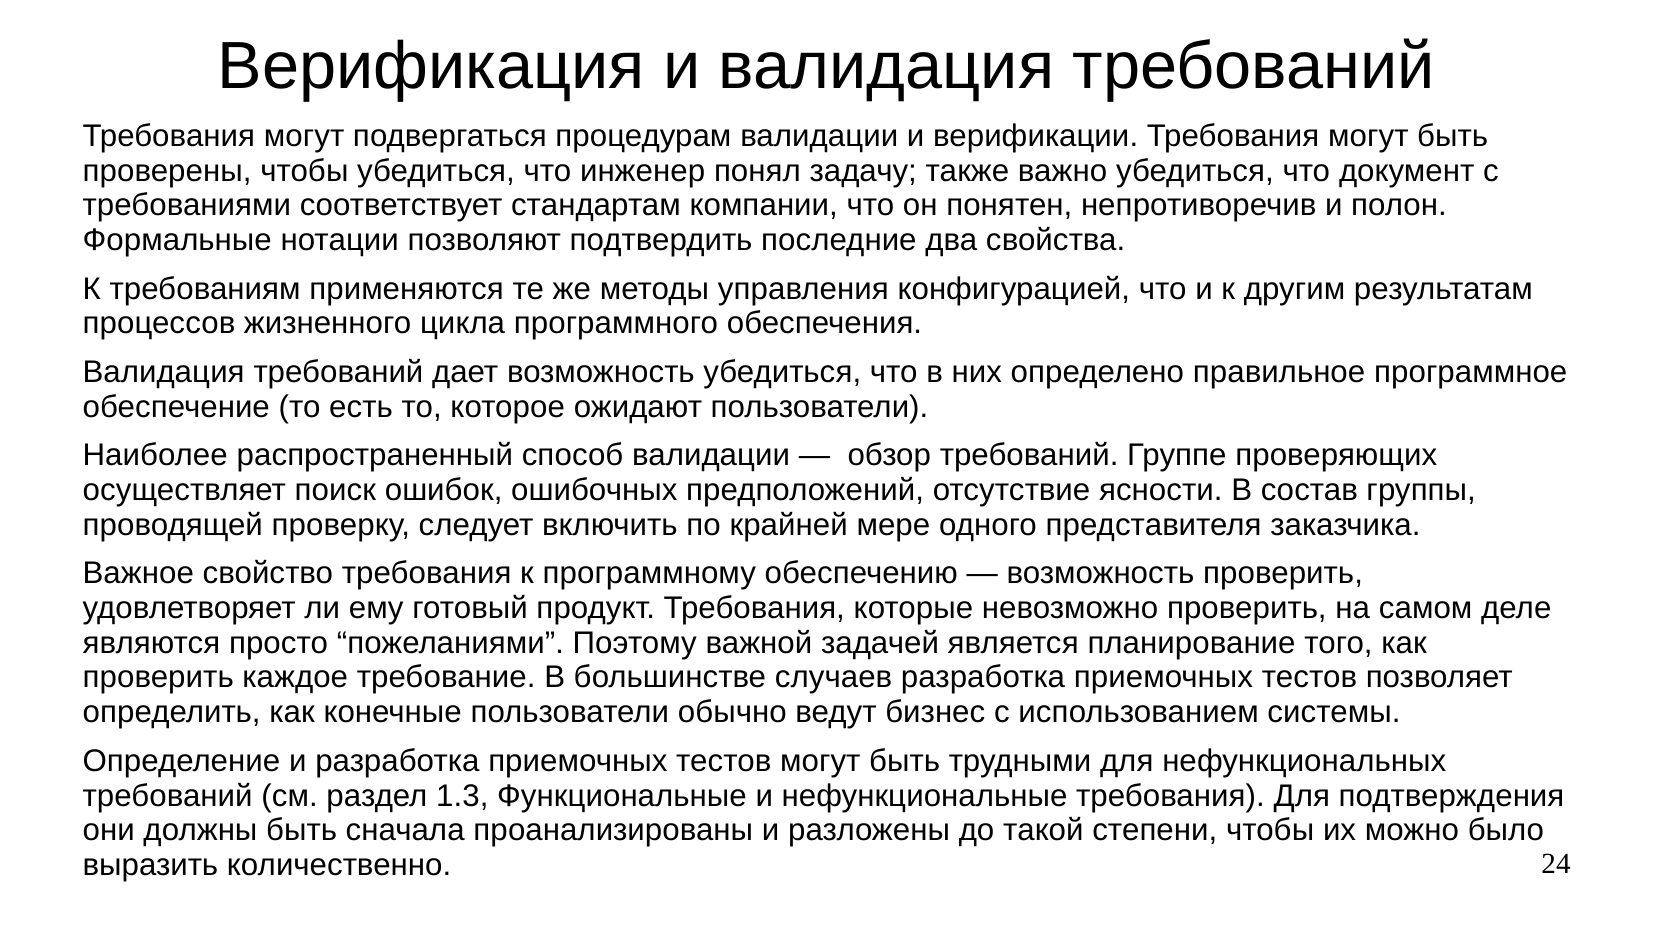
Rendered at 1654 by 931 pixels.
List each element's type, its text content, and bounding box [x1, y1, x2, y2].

title Верификация и валидация требований [82, 25, 1571, 107]
list Требования могут подвергаться процедурам валидации и верификации. Требования могут быть проверены, чтобы убедиться, что инженер понял задачу; также важно убедиться, что документ с требованиями соответствует стандартам компании, что он понятен, непротиворечив и полон. Формальные нотации позволяют подтвердить последние два свойства. К требованиям применяются те же методы управления конфигурацией, что и к другим результатам процессов жизненного цикла программного обеспечения. Валидация требований дает возможность убедиться, что в них определено правильное программное обеспечение (то есть то, которое ожидают пользователи). Наиболее распространенный способ валидации — обзор требований. Группе проверяющих осуществляет поиск ошибок, ошибочных предположений, отсутствие ясности. В состав группы, проводящей проверку, следует включить по крайней мере одного представителя заказчика. Важное свойство требования к программному обеспечению — возможность проверить, удовлетворяет ли ему готовый продукт. Требования, которые невозможно проверить, на самом деле являются просто “пожеланиями”. Поэтому важной задачей является планирование того, как проверить каждое требование. В большинстве случаев разработка приемочных тестов позволяет определить, как конечные пользователи обычно ведут бизнес с использованием системы. Определение и разработка приемочных тестов могут быть трудными для нефункциональных требований (см. раздел 1.3, Функциональные и нефункциональные требования). Для подтверждения они должны быть сначала проанализированы и разложены до такой степени, чтобы их можно было выразить количественно. [82, 118, 1571, 886]
